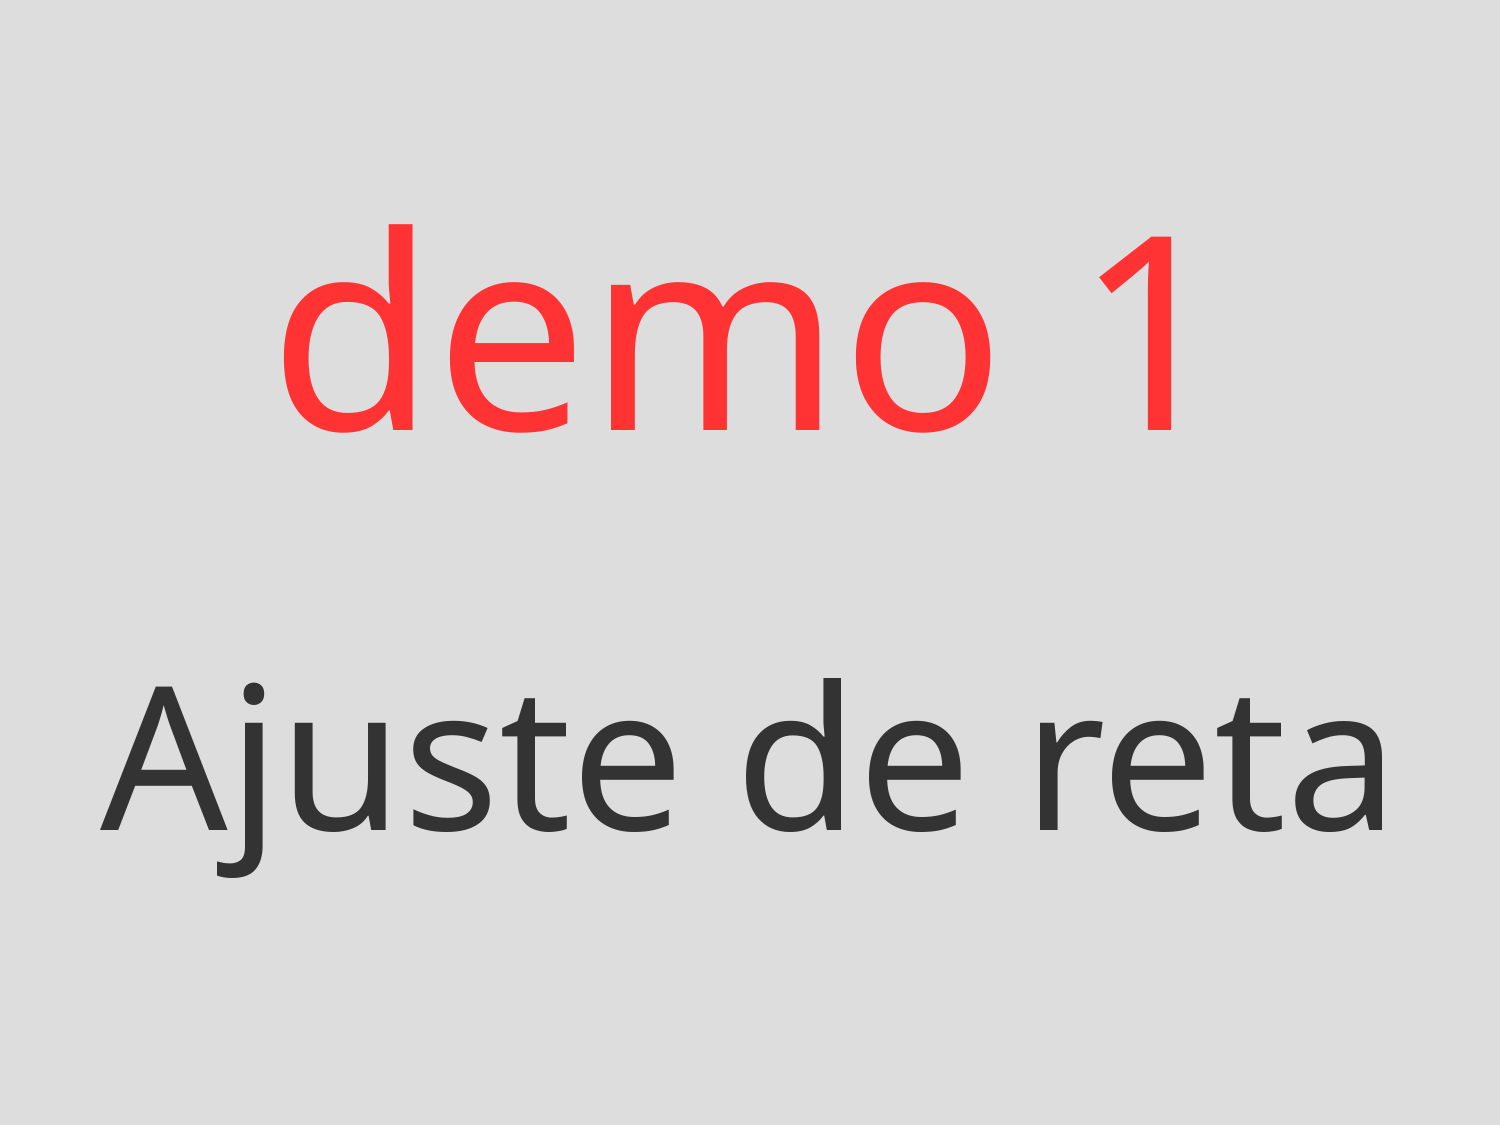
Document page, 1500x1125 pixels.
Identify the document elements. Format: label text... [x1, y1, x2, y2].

title demo 1 [75, 146, 1425, 405]
title Ajuste de reta [75, 493, 1425, 1008]
